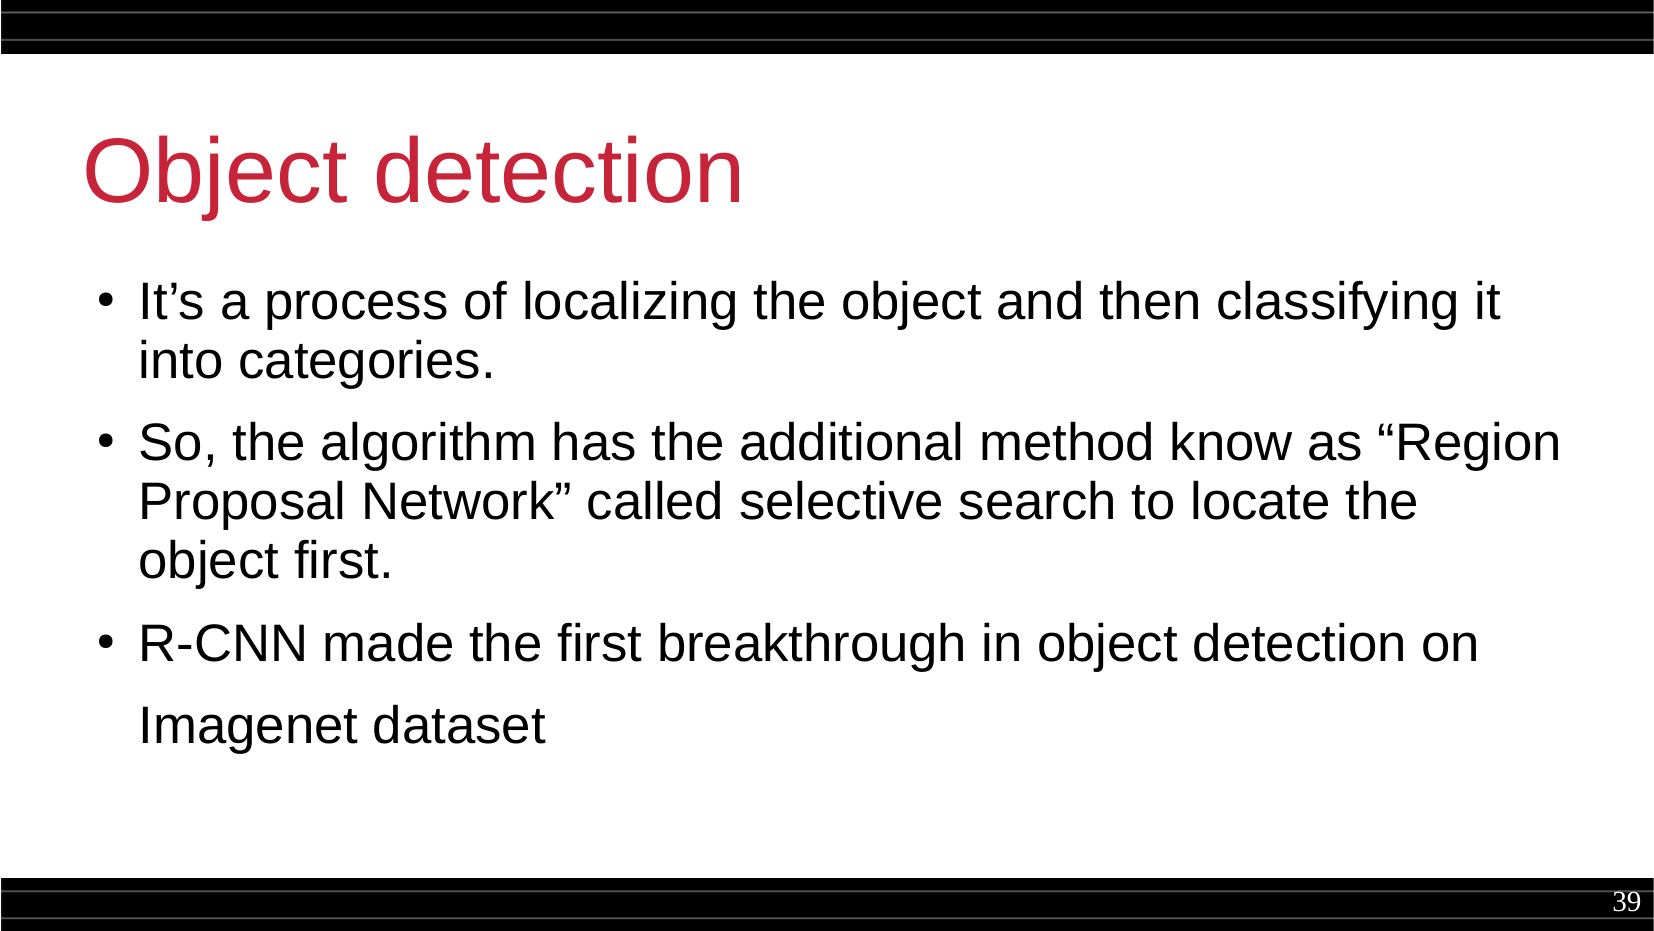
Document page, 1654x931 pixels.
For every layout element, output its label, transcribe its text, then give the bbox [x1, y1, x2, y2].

title Object detection [82, 92, 1571, 249]
picture [1, 878, 1654, 931]
picture [1, 0, 1654, 54]
list It’s a process of localizing the object and then classifying it into categories. So, the algorithm has the additional method know as “Region Proposal Network” called selective search to locate the object first. R-CNN made the first breakthrough in object detection on Imagenet dataset [82, 271, 1571, 758]
